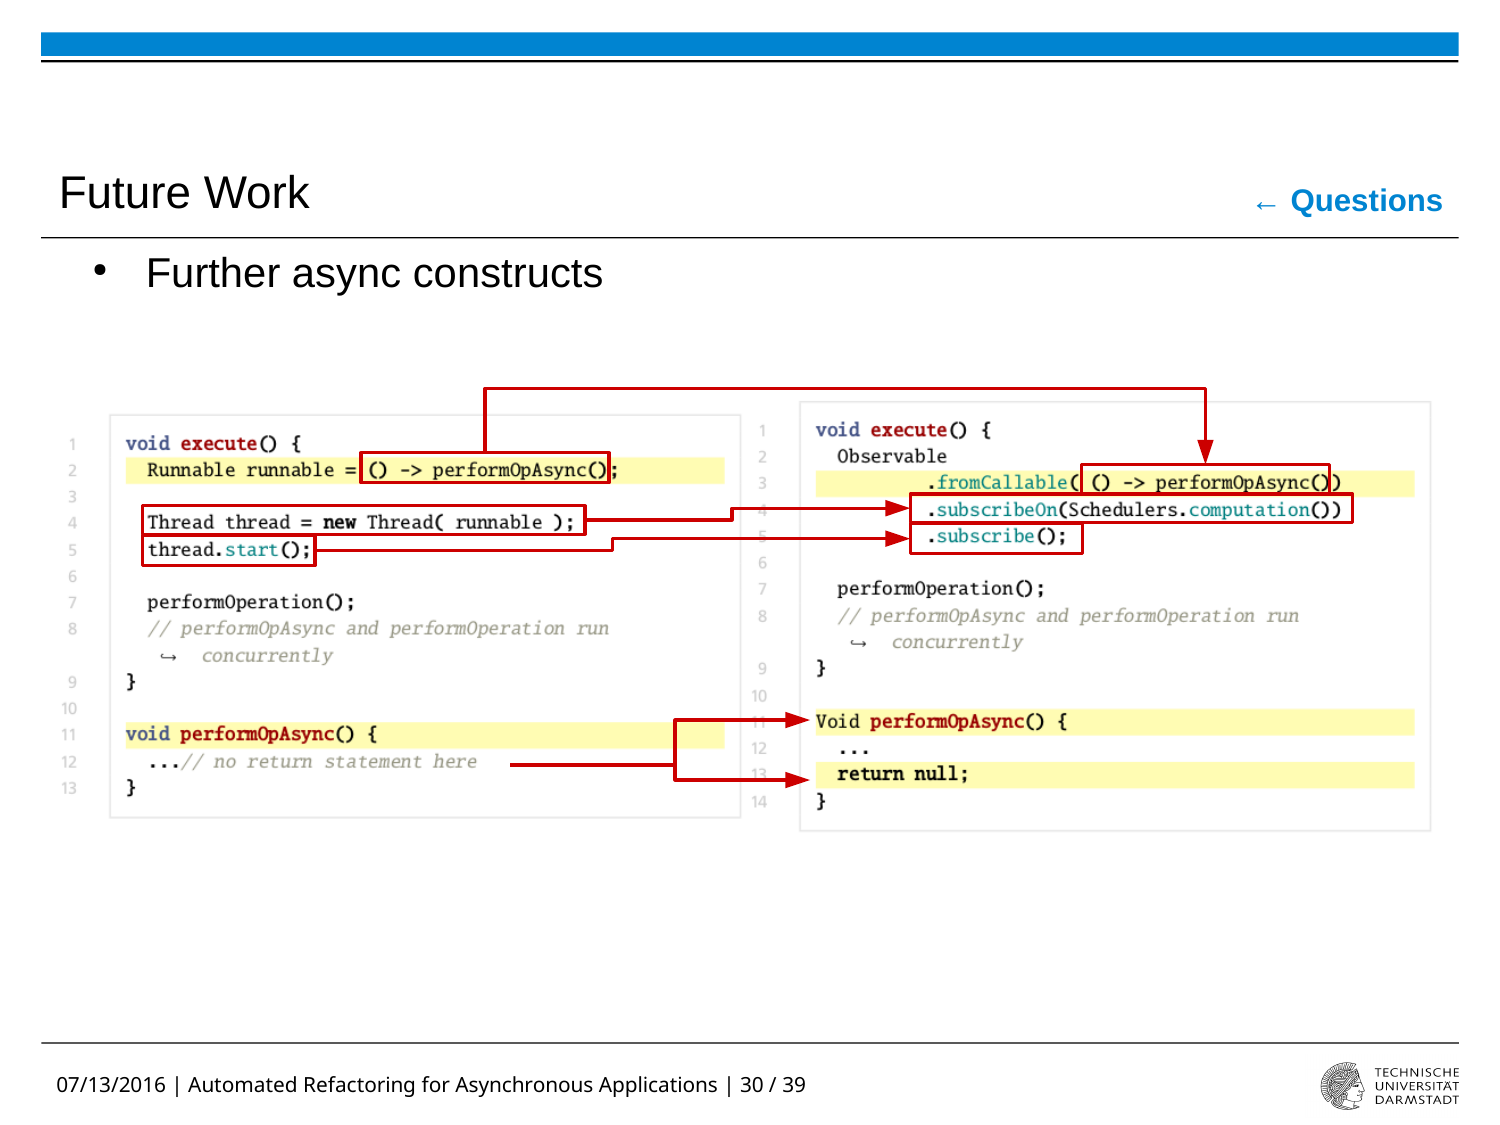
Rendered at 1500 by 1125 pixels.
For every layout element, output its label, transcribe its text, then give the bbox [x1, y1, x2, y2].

picture [363, 454, 607, 481]
picture [60, 400, 1440, 836]
text_box ← Questions [1215, 164, 1444, 218]
picture [144, 537, 313, 564]
picture [1305, 1054, 1459, 1118]
picture [912, 525, 1081, 552]
picture [317, 509, 909, 549]
list Further async constructs [75, 245, 1425, 315]
text_box Future Work [58, 80, 1149, 218]
picture [144, 507, 583, 533]
picture [912, 496, 1351, 521]
picture [1083, 466, 1328, 492]
